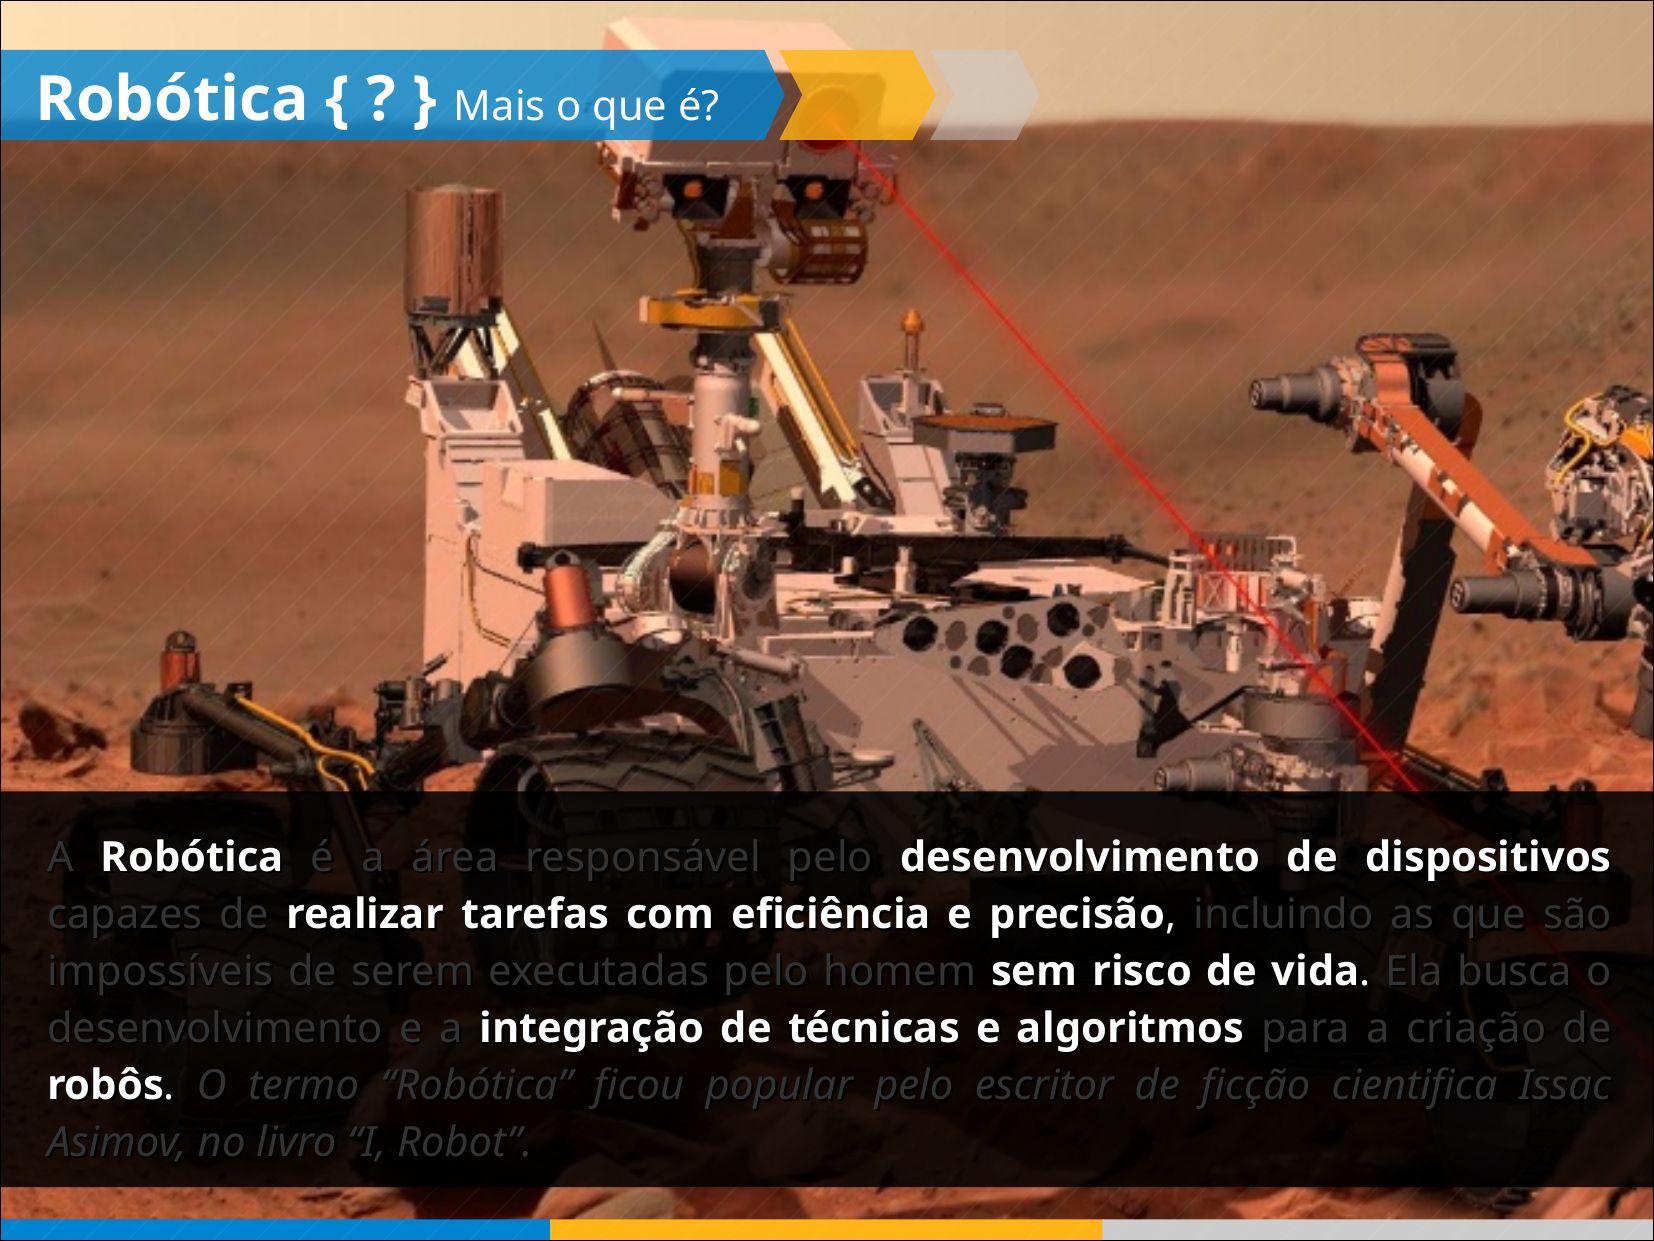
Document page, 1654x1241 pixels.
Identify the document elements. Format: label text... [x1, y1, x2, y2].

text_box A Robótica é a área responsável pelo desenvolvimento de dispositivos capazes de realizar tarefas com eficiência e precisão, incluindo as que são impossíveis de serem executadas pelo homem sem risco de vida. Ela busca o desenvolvimento e a integração de técnicas e algoritmos para a criação de robôs. O termo “Robótica” ficou popular pelo escritor de ficção cientifica Issac Asimov, no livro “I, Robot”. [32, 819, 1627, 1154]
text_box [0, 0, 1654, 1241]
